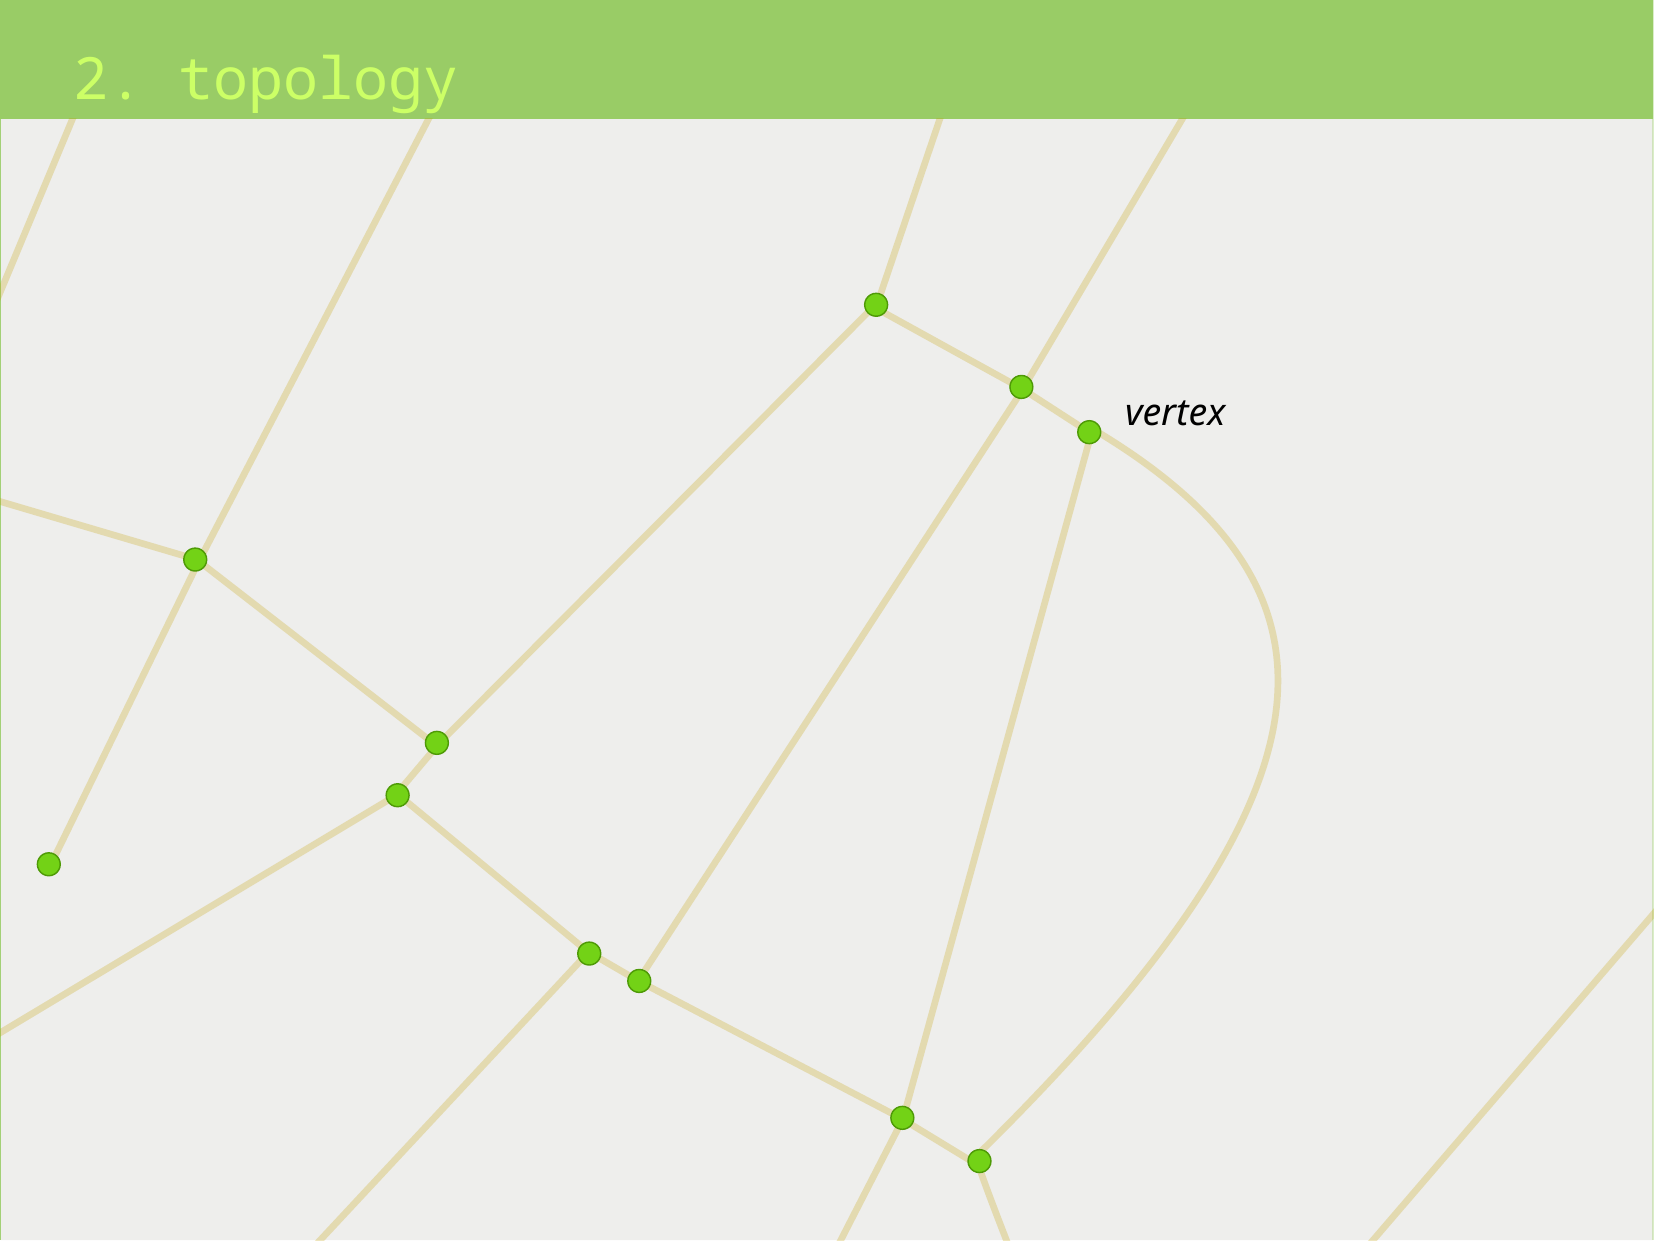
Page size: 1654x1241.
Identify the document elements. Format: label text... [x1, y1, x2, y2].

text_box vertex [1110, 377, 1231, 451]
text_box 2. topology [59, 29, 474, 115]
picture [0, 118, 1654, 1241]
